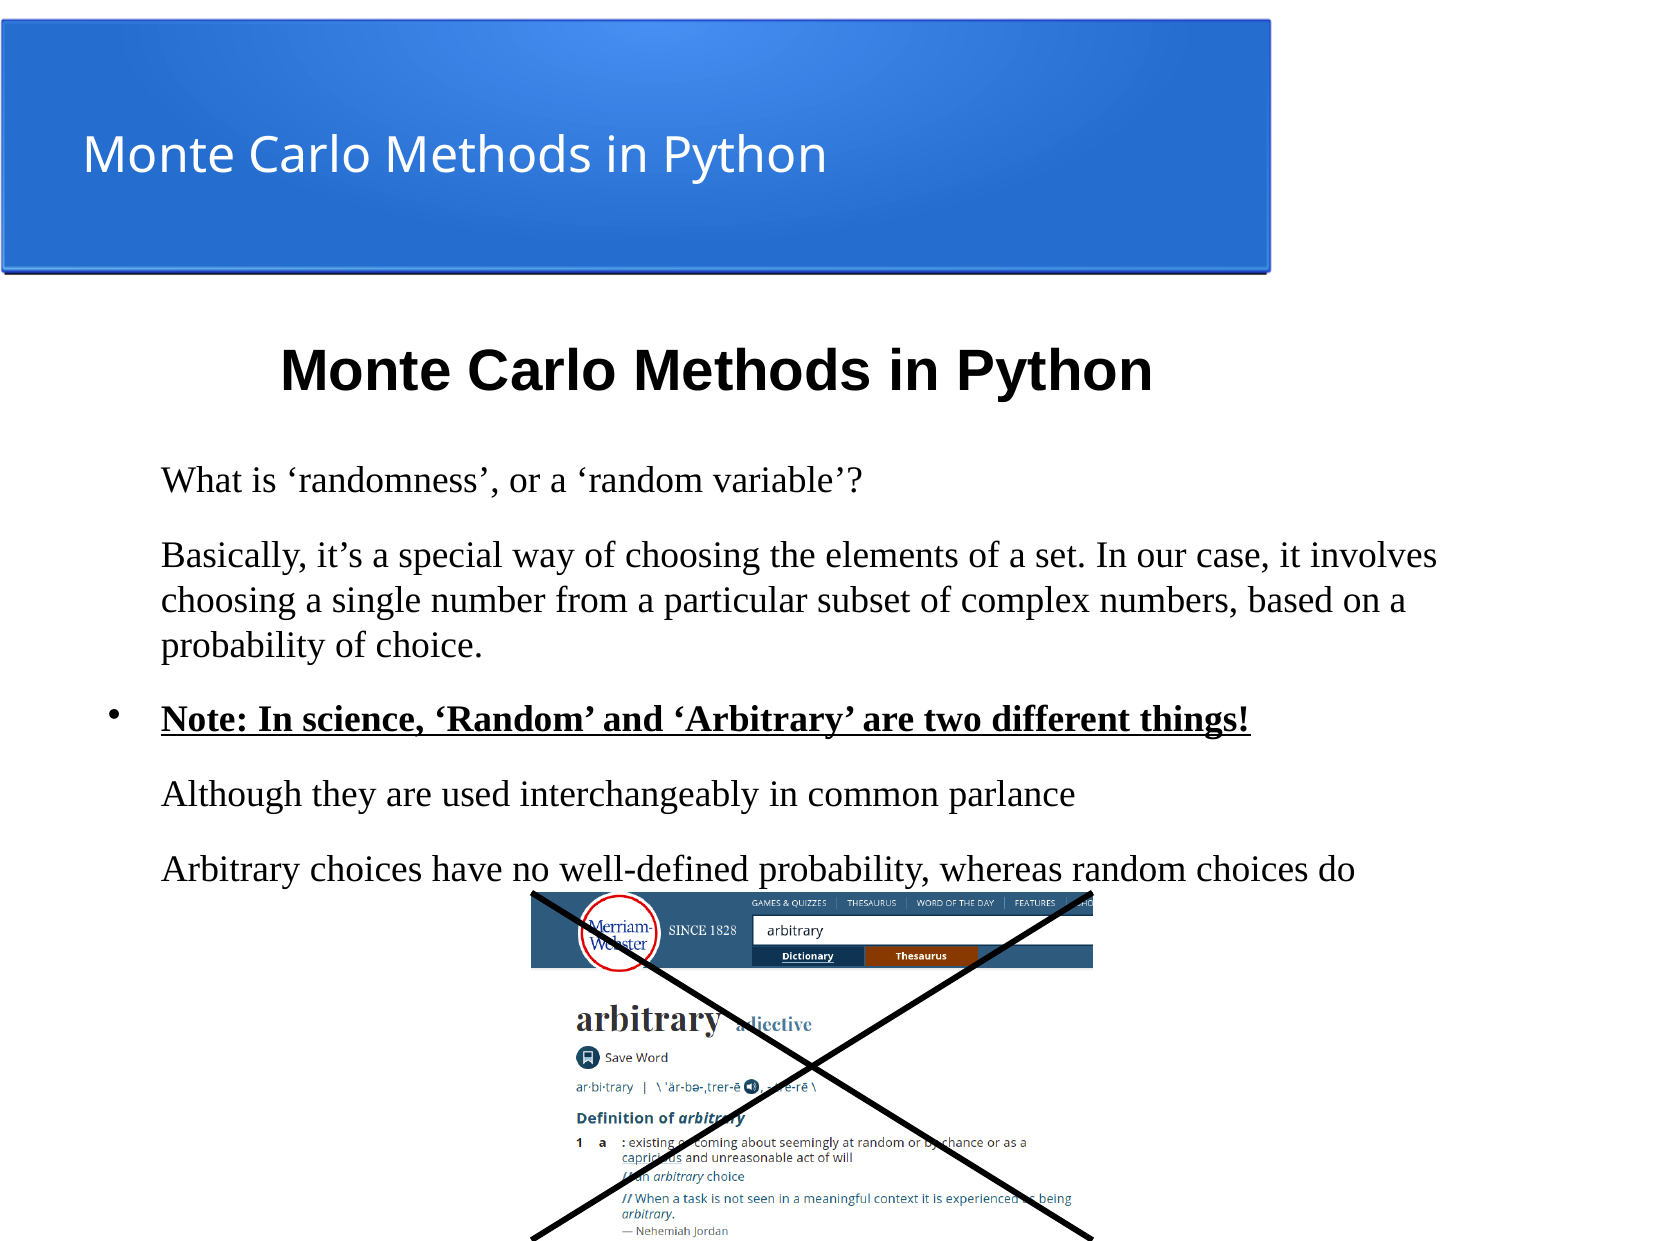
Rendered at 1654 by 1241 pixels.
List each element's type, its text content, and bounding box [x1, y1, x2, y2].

picture [0, 17, 1275, 281]
text_box Monte Carlo Methods in Python [82, 49, 1571, 257]
picture [819, 897, 1093, 1236]
text_box Monte Carlo Methods in Python [265, 324, 1397, 405]
picture [538, 1071, 1086, 1241]
picture [531, 897, 805, 1236]
text_box What is ‘randomness’, or a ‘random variable’? Basically, it’s a special way of choosing the elements of a set. In our case, it involves choosing a single number from a particular subset of complex numbers, based on a probability of choice. Note: In science, ‘Random’ and ‘Arbitrary’ are two different things! Although they are used interchangeably in common parlance Arbitrary choices have no well-defined probability, whereas random choices do [90, 455, 1571, 1131]
picture [538, 892, 1086, 1062]
